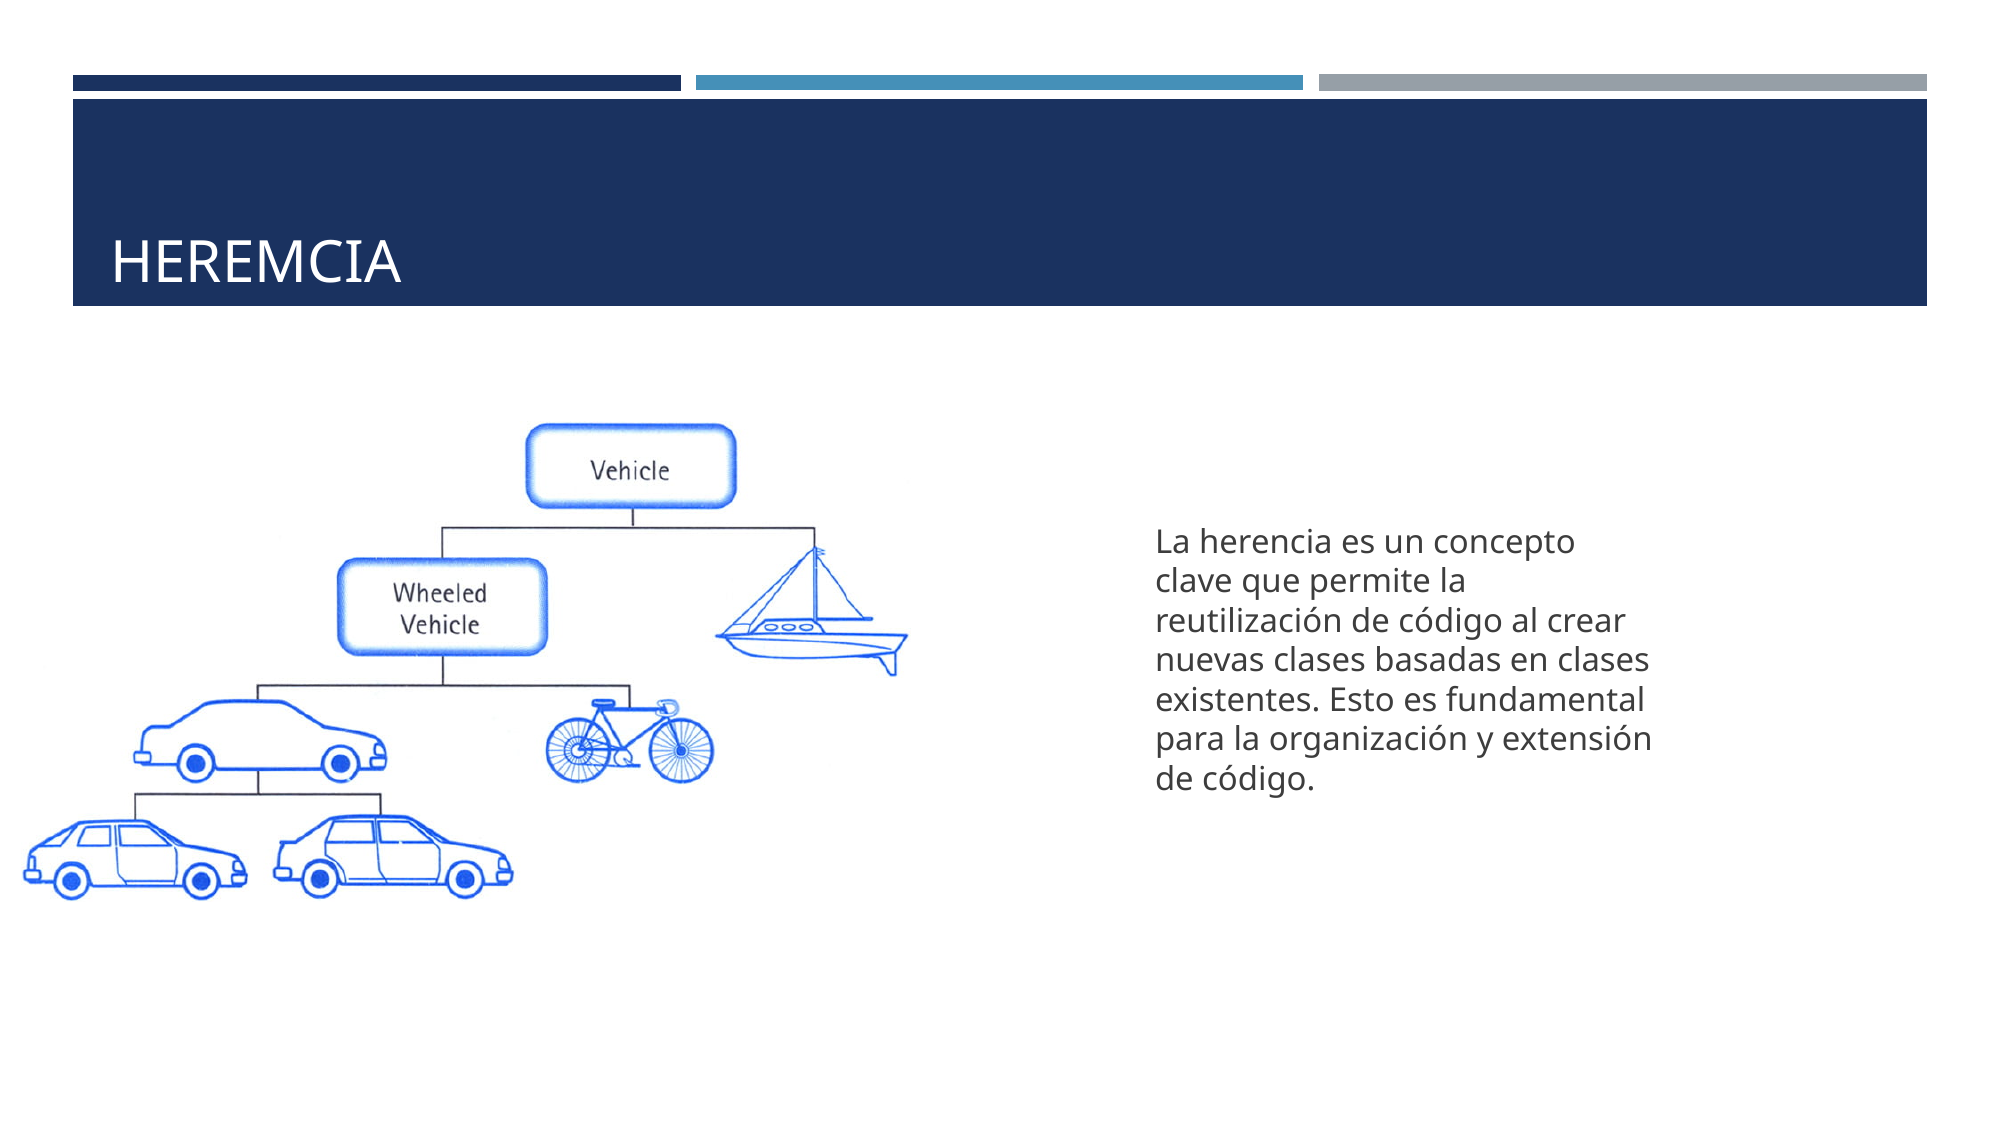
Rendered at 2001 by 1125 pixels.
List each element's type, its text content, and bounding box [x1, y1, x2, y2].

title heremcia [95, 139, 1905, 302]
list La herencia es un concepto clave que permite la reutilización de código al crear nuevas clases basadas en clases existentes. Esto es fundamental para la organización y extensión de código. [1140, 493, 1677, 824]
picture [21, 421, 911, 903]
